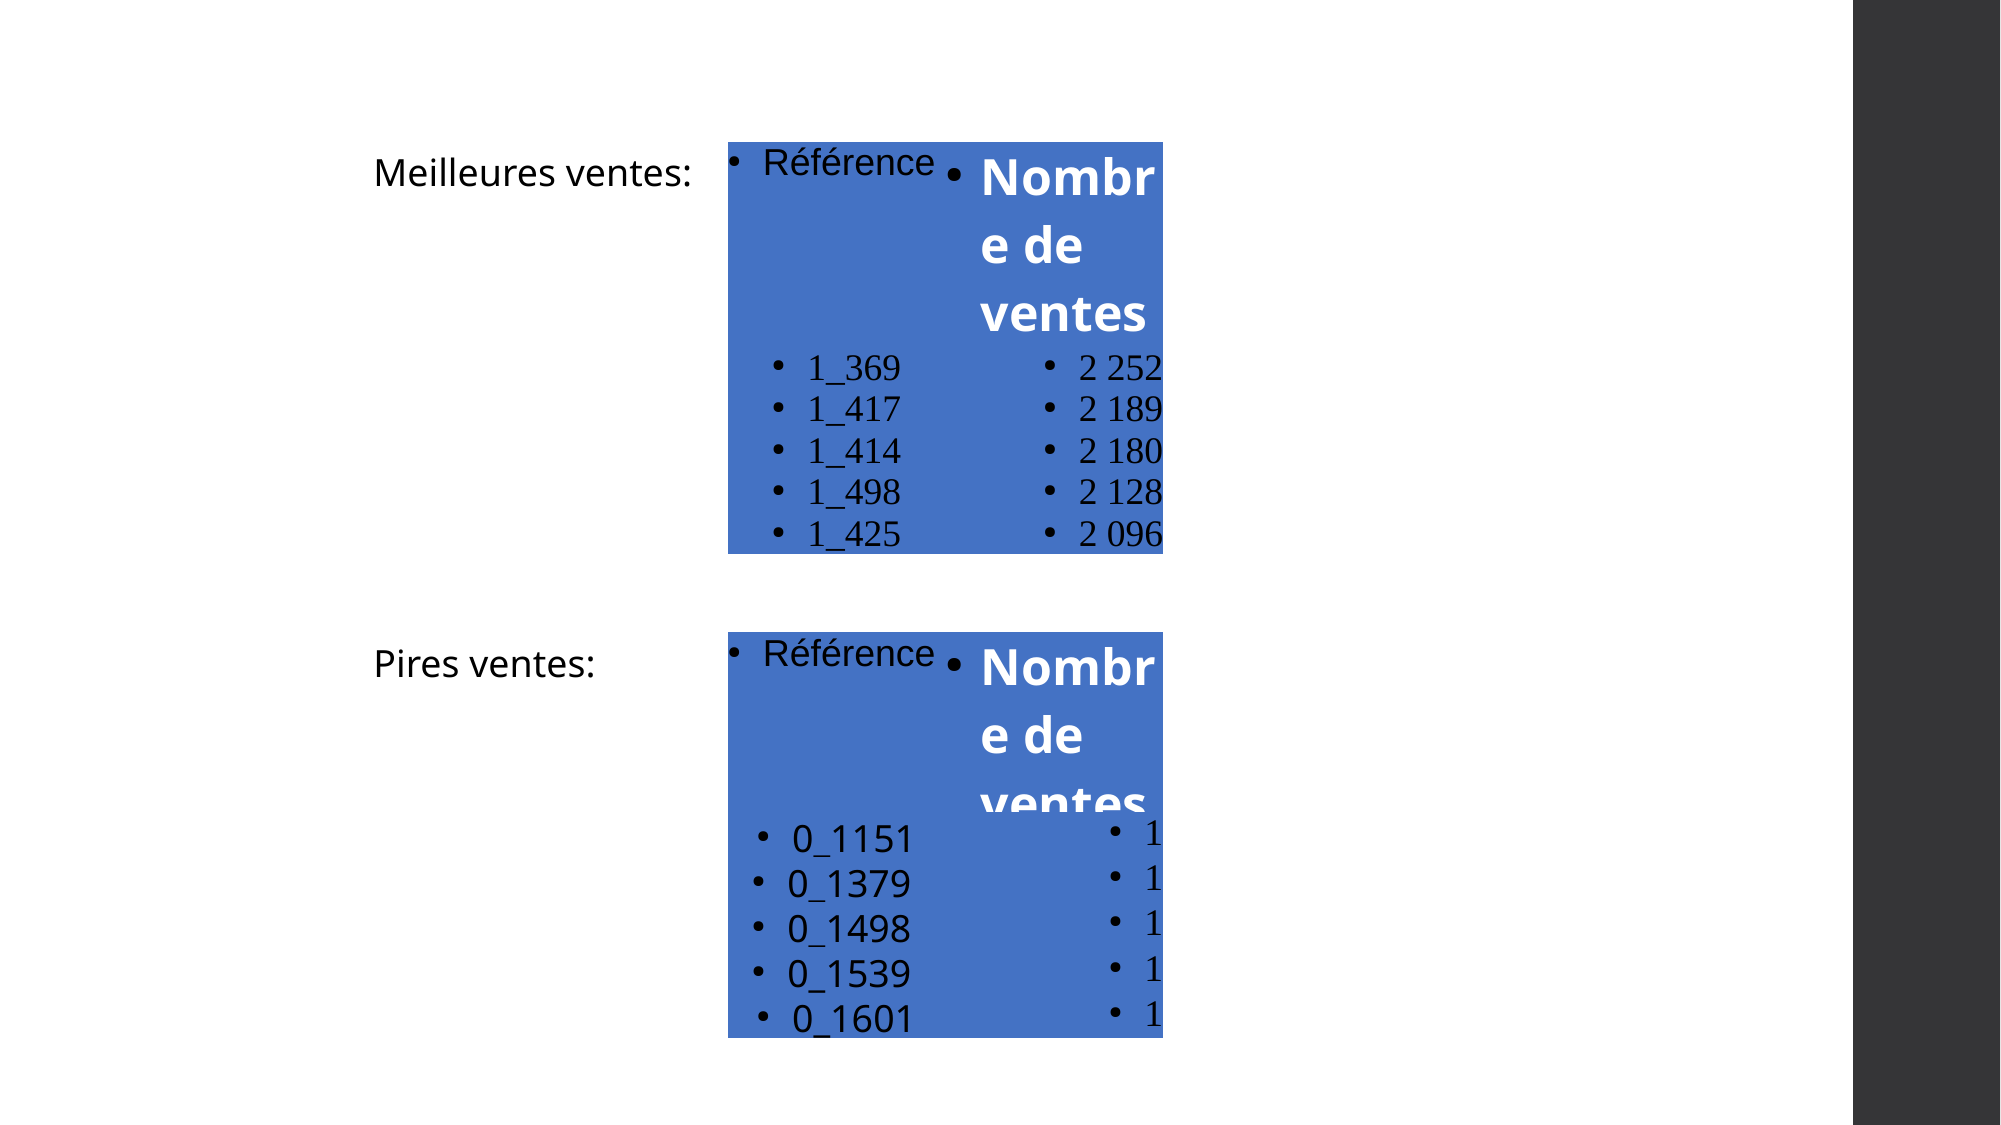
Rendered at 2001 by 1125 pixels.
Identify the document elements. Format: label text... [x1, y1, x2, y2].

table_cell 1_498 [728, 471, 945, 513]
table_cell 1_414 [728, 430, 945, 471]
table_cell 0_1379 [728, 857, 945, 902]
table_cell 2 252 [945, 346, 1163, 388]
table_cell 1 [945, 812, 1163, 857]
table_cell 2 128 [945, 471, 1163, 513]
table_cell 1 [945, 993, 1163, 1038]
table_header Nombre de ventes [945, 632, 1163, 812]
table_header Référence [728, 142, 945, 346]
table_cell 0_1498 [728, 902, 945, 947]
table_cell 2 096 [945, 513, 1163, 554]
table_header Nombre de ventes [945, 142, 1163, 346]
table_cell 1 [945, 947, 1163, 993]
table_cell 0_1601 [728, 993, 945, 1038]
table_cell 1_417 [728, 388, 945, 430]
table_cell 1 [945, 902, 1163, 947]
table_cell 1 [945, 857, 1163, 902]
text_box Meilleures ventes: [358, 141, 887, 203]
table_cell 0_1539 [728, 947, 945, 993]
table_cell 0_1151 [728, 812, 945, 857]
table_cell 1_425 [728, 513, 945, 554]
table_header Référence [728, 632, 945, 812]
table_cell 2 189 [945, 388, 1163, 430]
table_cell 2 180 [945, 430, 1163, 471]
table_cell 1_369 [728, 346, 945, 388]
text_box Pires ventes: [358, 632, 858, 693]
